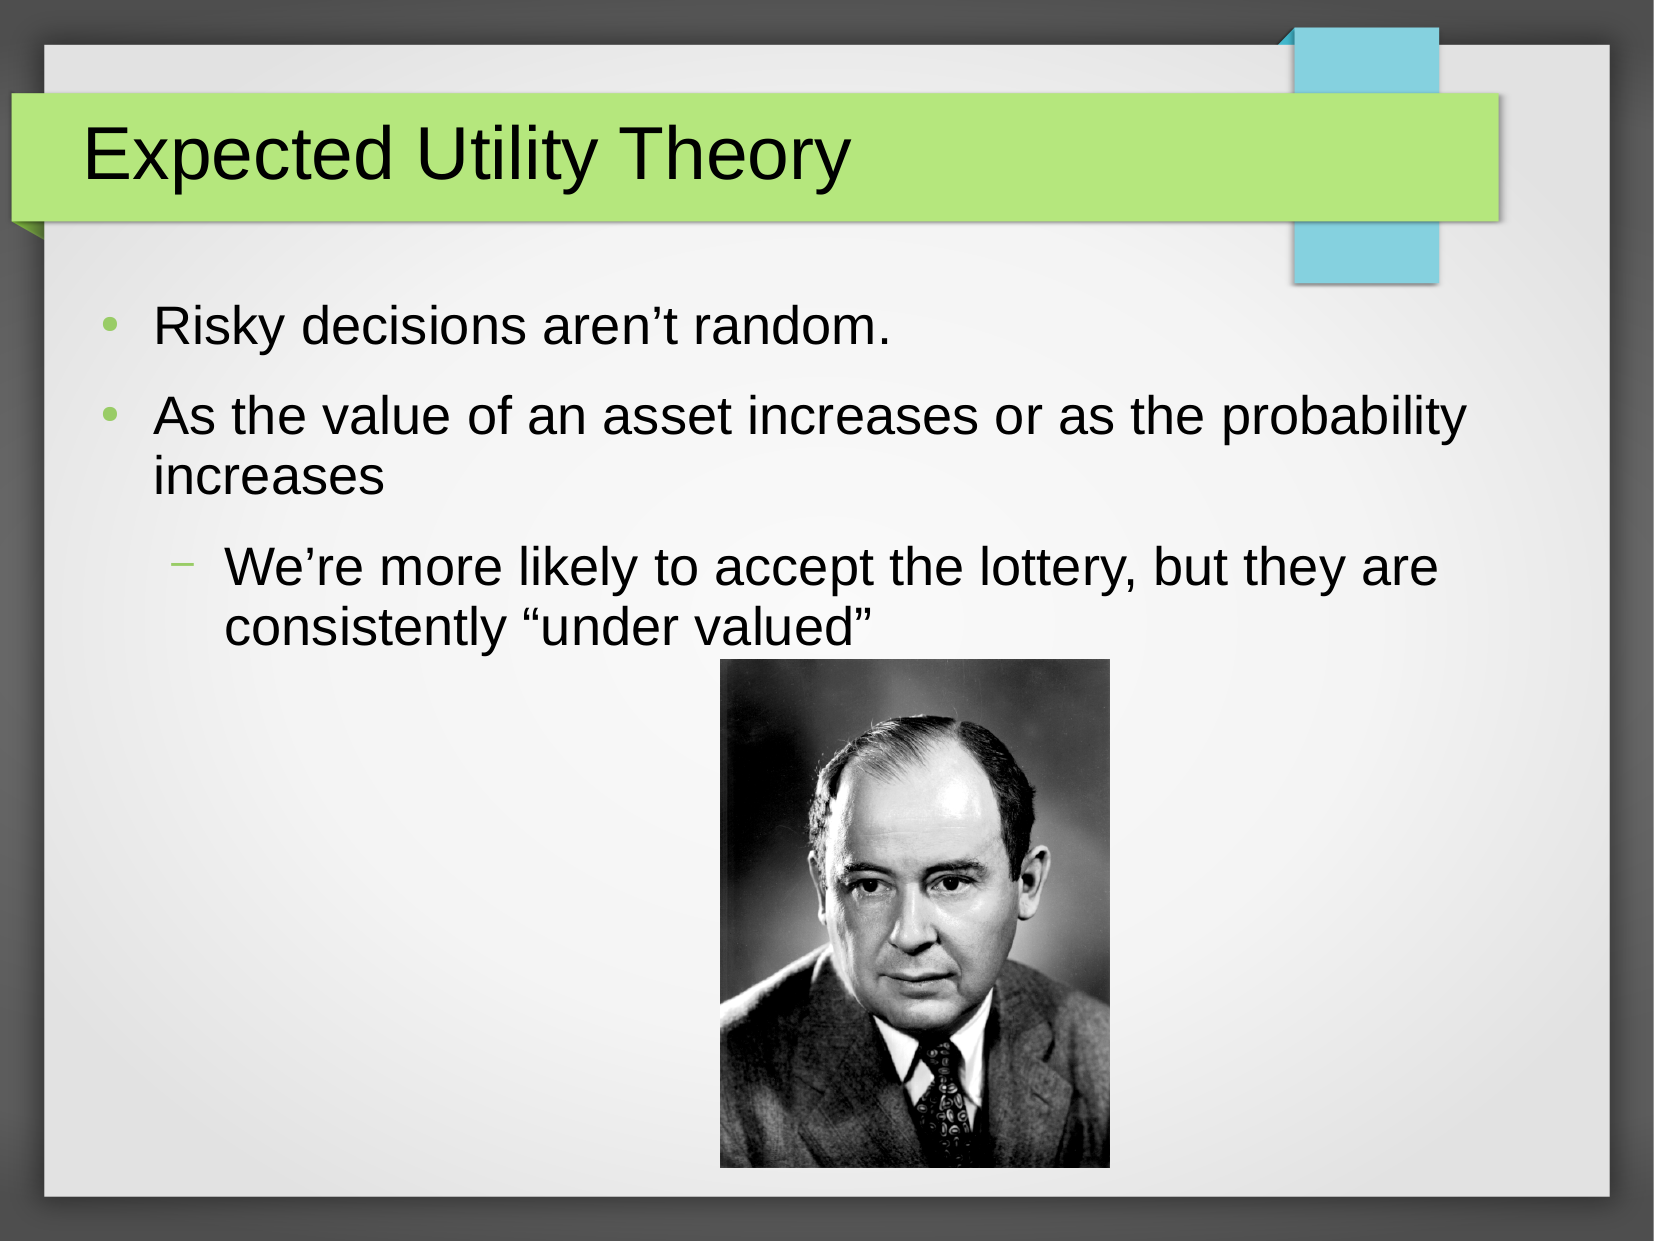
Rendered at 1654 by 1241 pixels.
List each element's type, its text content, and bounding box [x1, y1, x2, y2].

list Risky decisions aren’t random. As the value of an asset increases or as the probability increases We’re more likely to accept the lottery, but they are consistently “under valued” [82, 295, 1571, 1015]
title Expected Utility Theory [82, 94, 1264, 213]
picture [0, 0, 1654, 1241]
